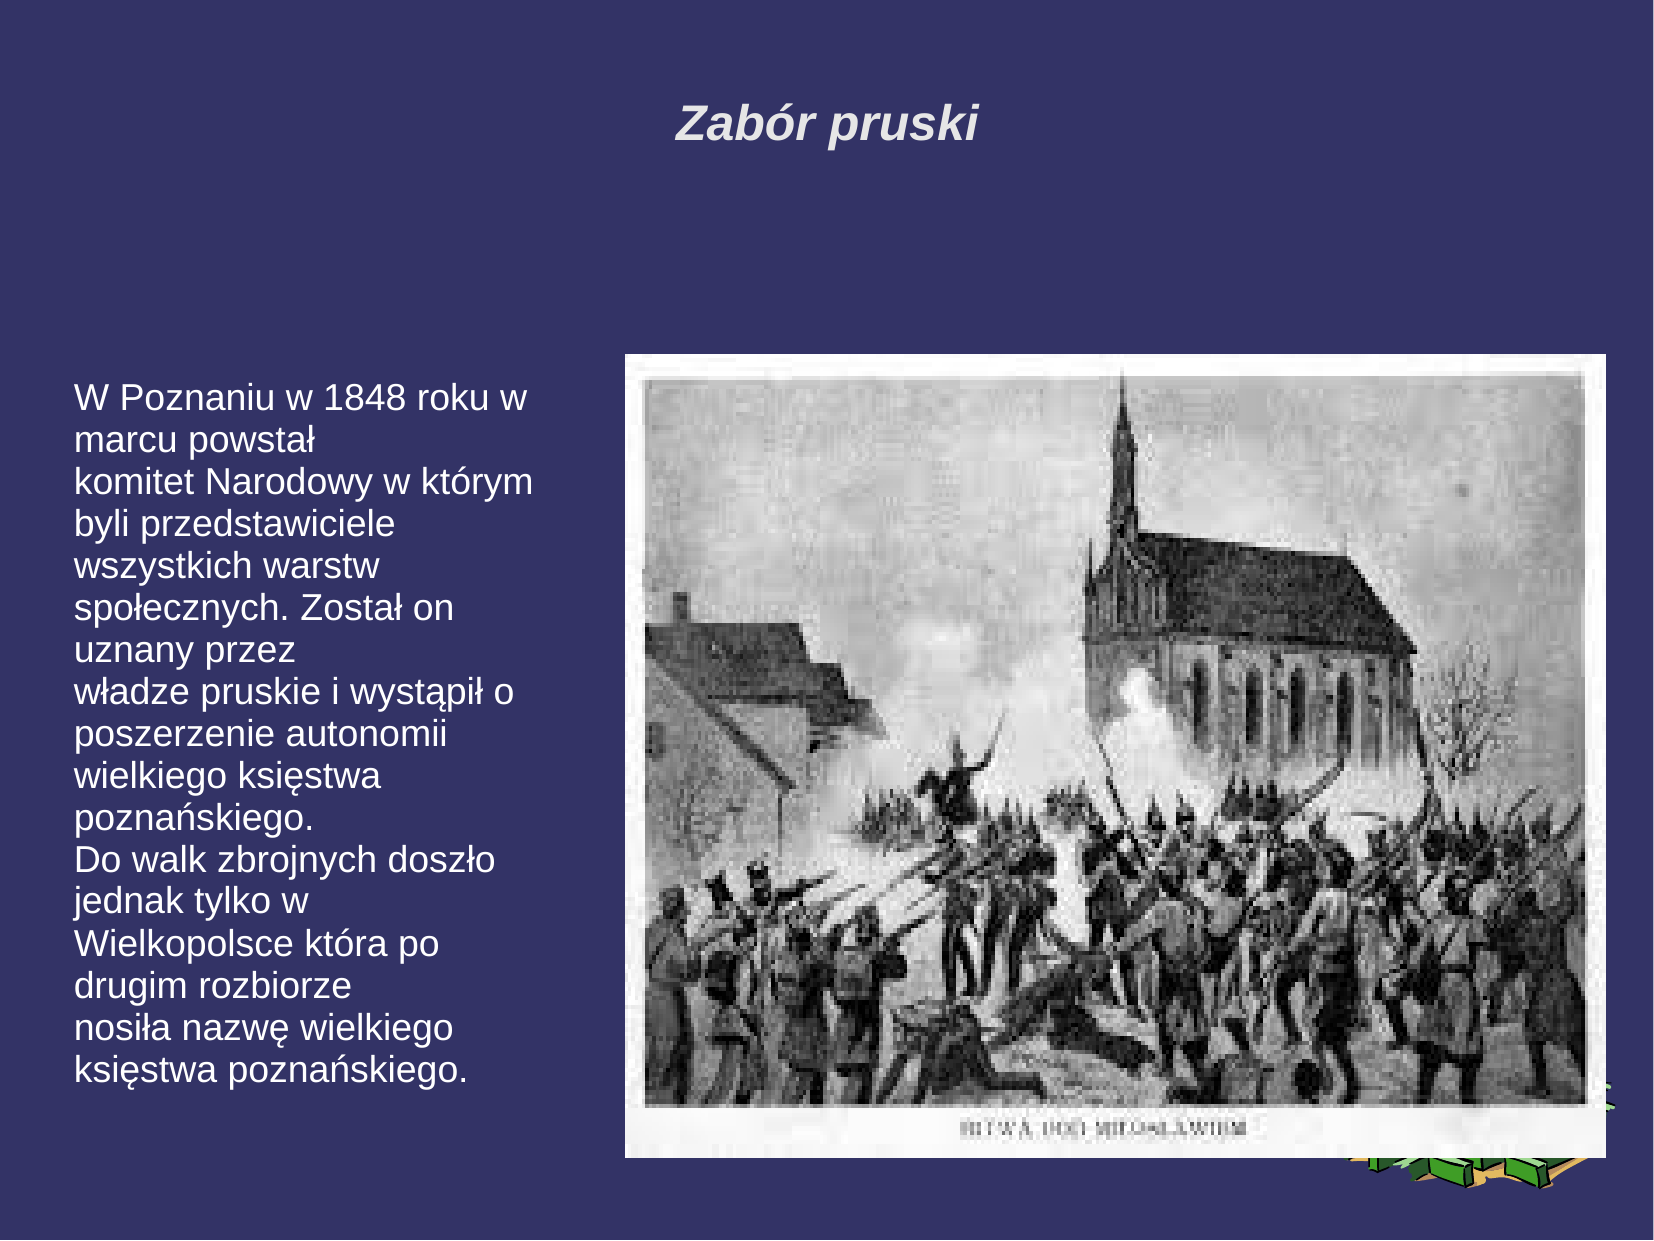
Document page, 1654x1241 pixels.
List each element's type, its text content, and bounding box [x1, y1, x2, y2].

picture [625, 354, 1606, 1158]
text_box W Poznaniu w 1848 roku w marcu powstał komitet Narodowy w którym byli przedstawiciele wszystkich warstw społecznych. Został on uznany przez władze pruskie i wystąpił o poszerzenie autonomii wielkiego księstwa poznańskiego. Do walk zbrojnych doszło jednak tylko w Wielkopolsce która po drugim rozbiorze nosiła nazwę wielkiego księstwa poznańskiego. [59, 368, 579, 1099]
title Zabór pruski [121, 19, 1534, 227]
